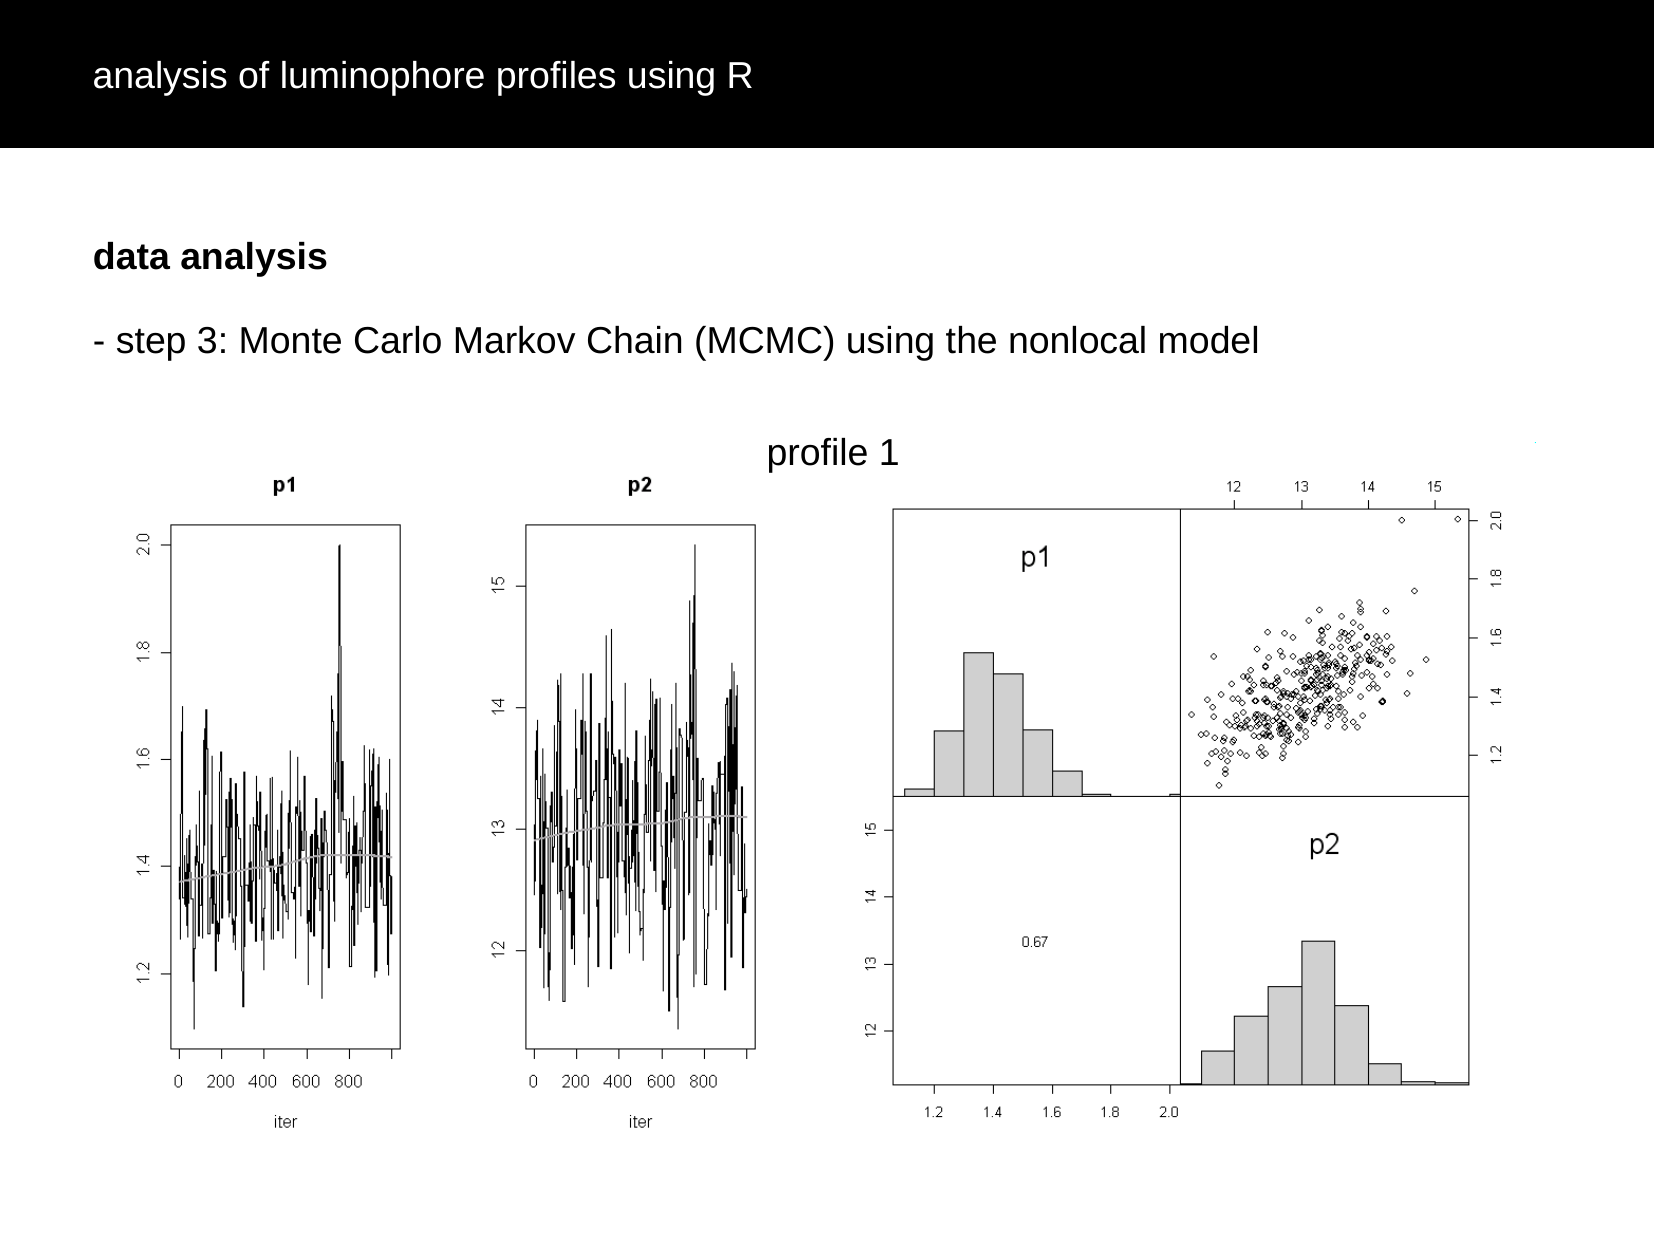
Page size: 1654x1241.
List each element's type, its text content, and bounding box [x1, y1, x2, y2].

text_box data analysis - step 3: Monte Carlo Markov Chain (MCMC) using the nonlocal model [78, 228, 1275, 413]
text_box profile 1 [751, 423, 915, 481]
picture [826, 442, 1536, 1152]
picture [88, 442, 798, 1152]
text_box analysis of luminophore profiles using R [77, 46, 769, 104]
text_box [0, 0, 1654, 148]
